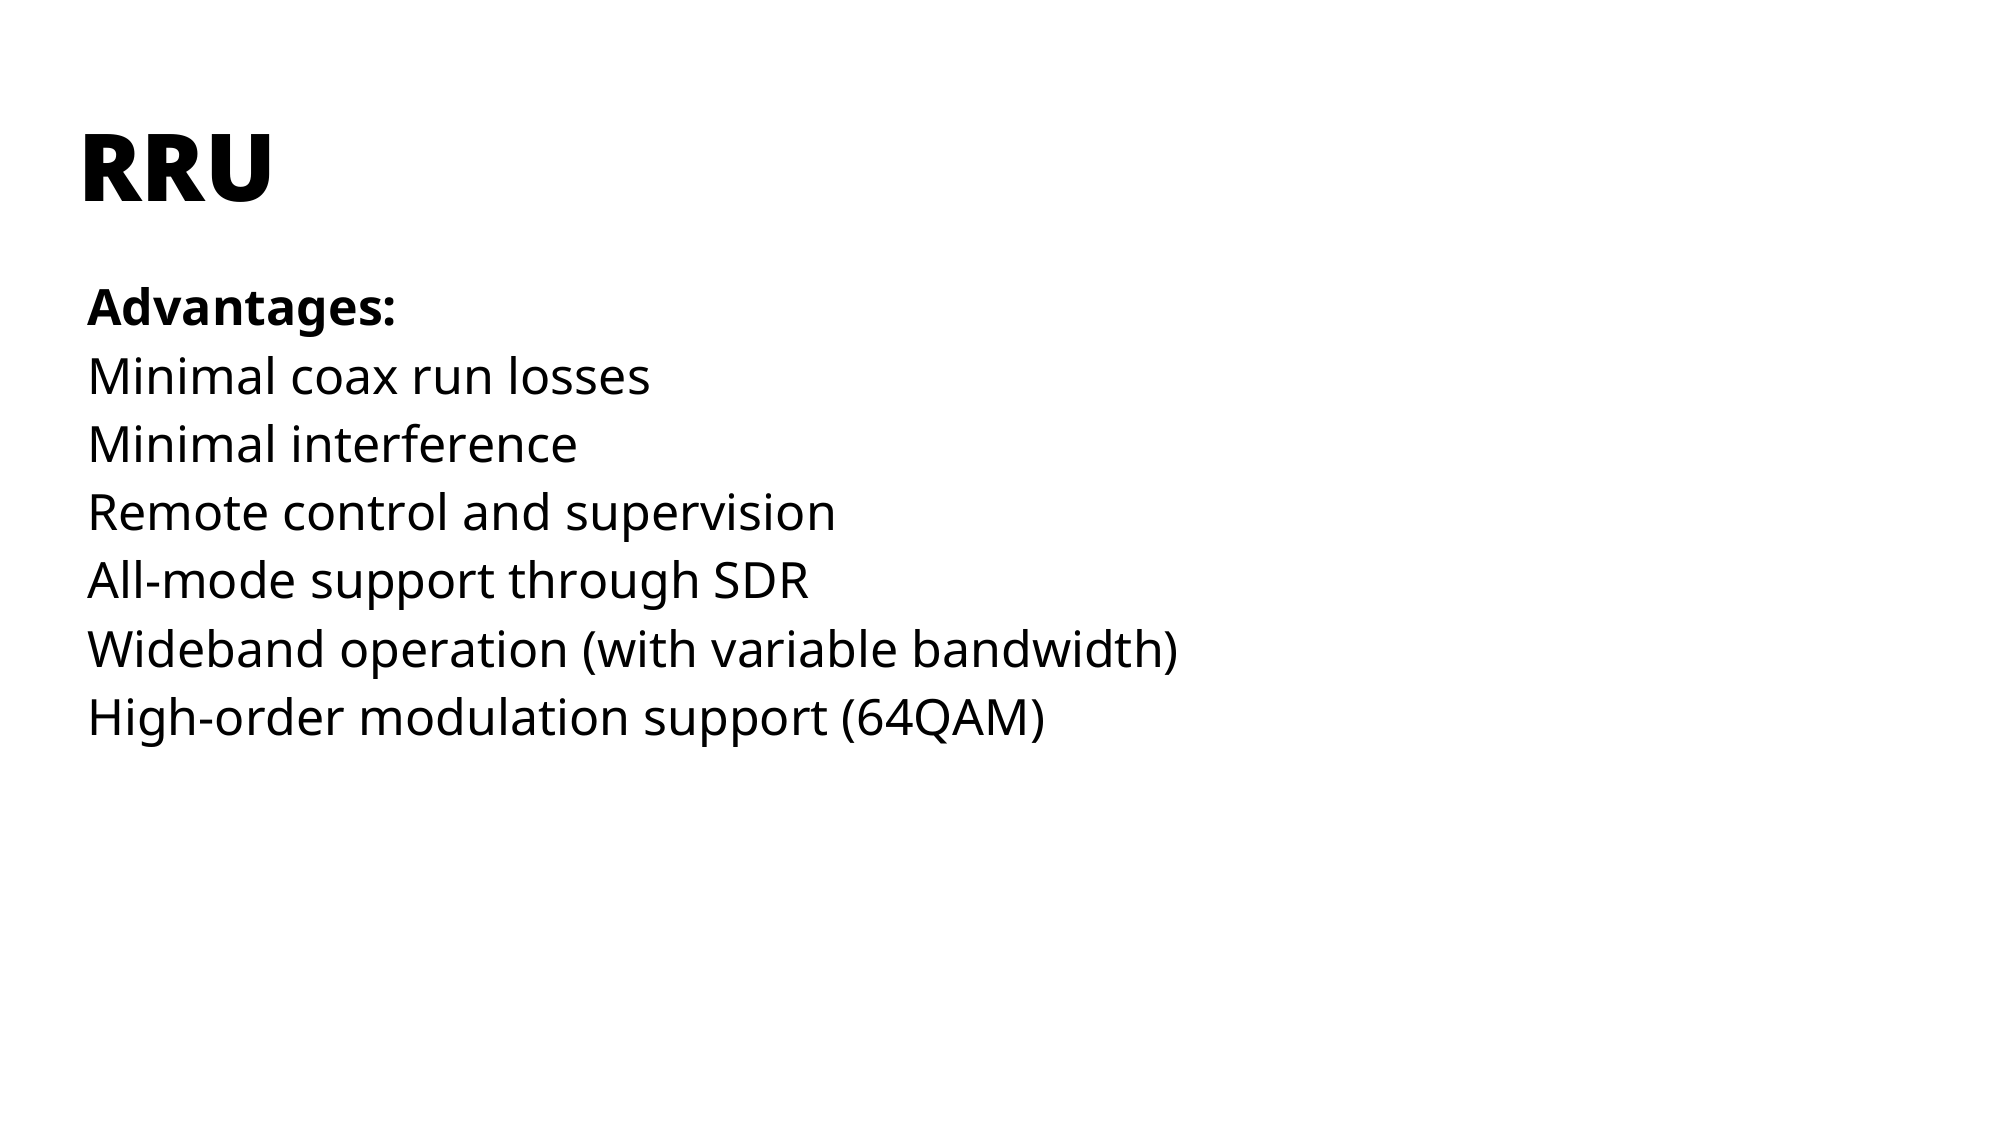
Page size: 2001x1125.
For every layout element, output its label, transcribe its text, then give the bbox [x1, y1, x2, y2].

text_box Advantages: Minimal coax run losses Minimal interference Remote control and supervision All-mode support through SDR Wideband operation (with variable bandwidth) High-order modulation support (64QAM) [87, 272, 1891, 1066]
text_box RRU [78, 101, 1381, 234]
